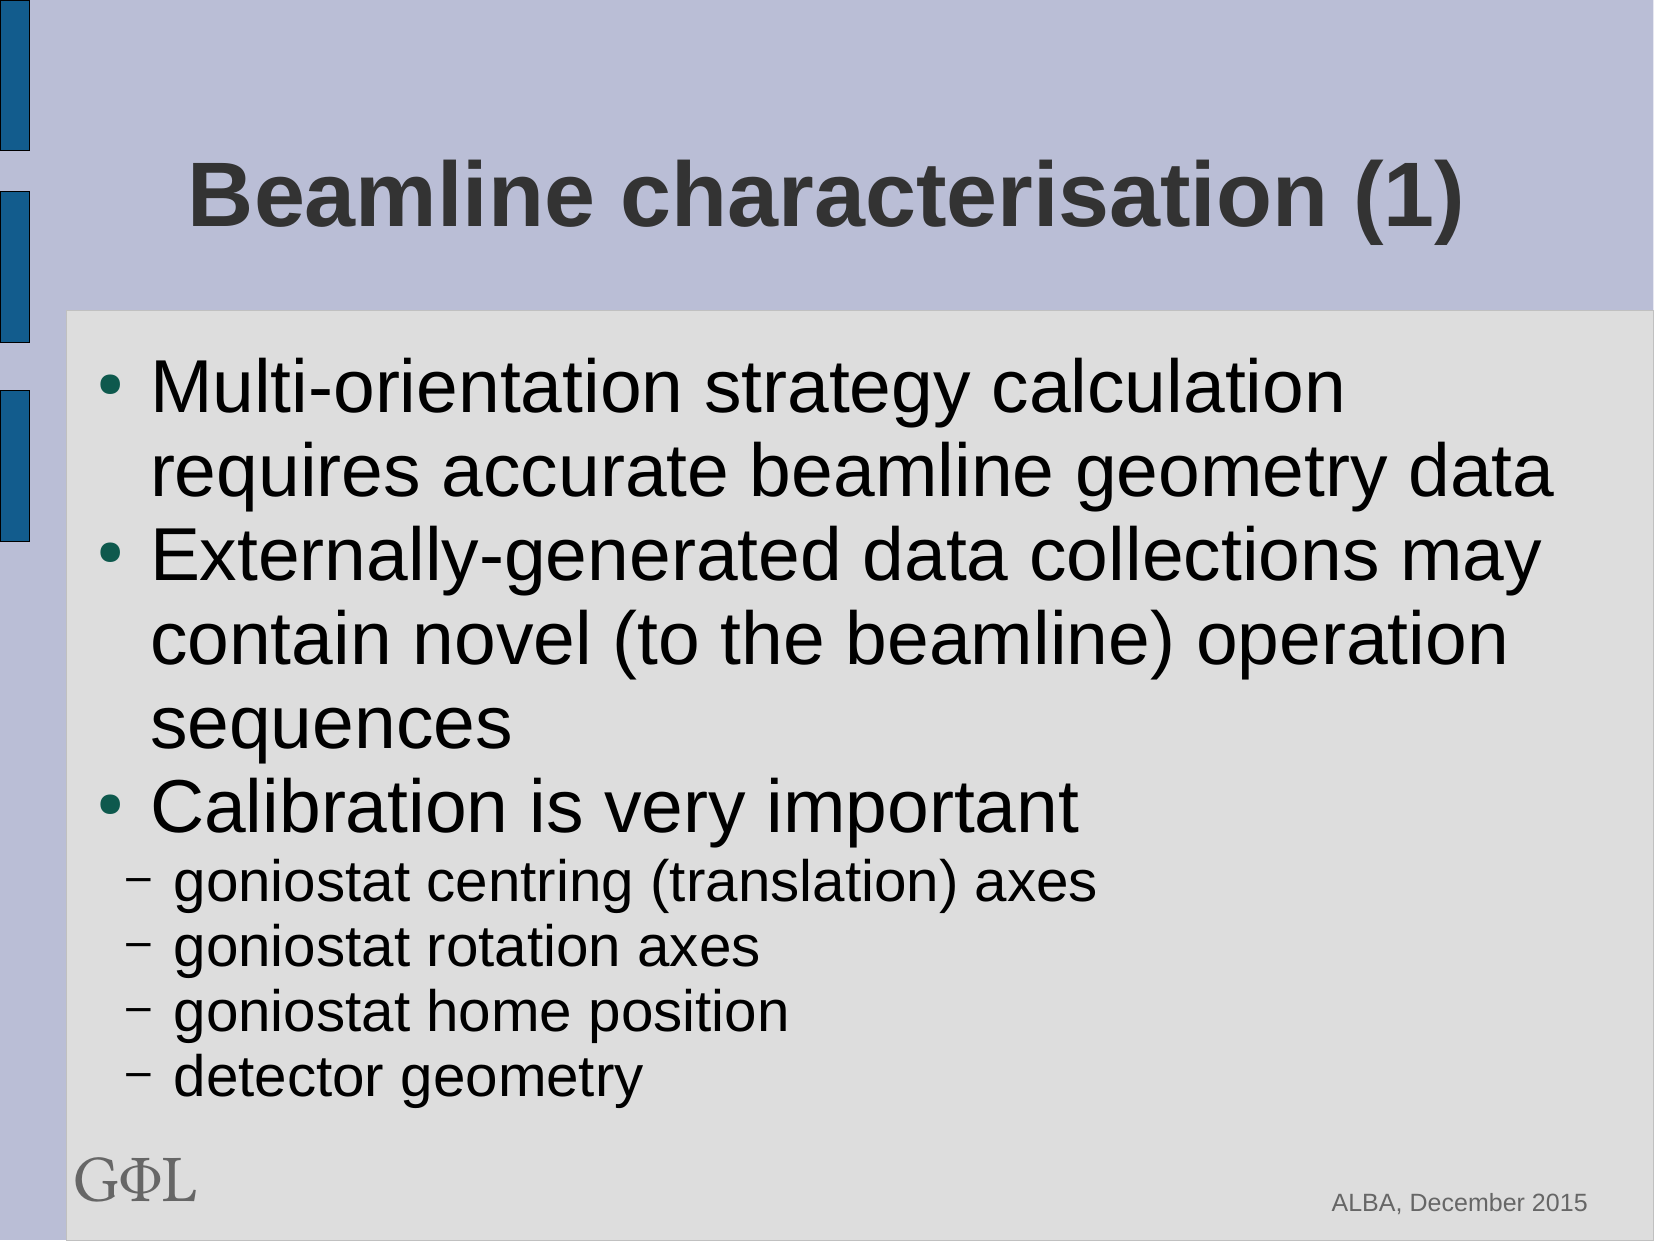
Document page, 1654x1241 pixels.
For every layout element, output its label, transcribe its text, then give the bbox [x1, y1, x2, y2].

list Multi-orientation strategy calculation requires accurate beamline geometry data Externally-generated data collections may contain novel (to the beamline) operation sequences Calibration is very important goniostat centring (translation) axes goniostat rotation axes goniostat home position detector geometry [79, 344, 1597, 1193]
title Beamline characterisation (1) [121, 91, 1534, 299]
